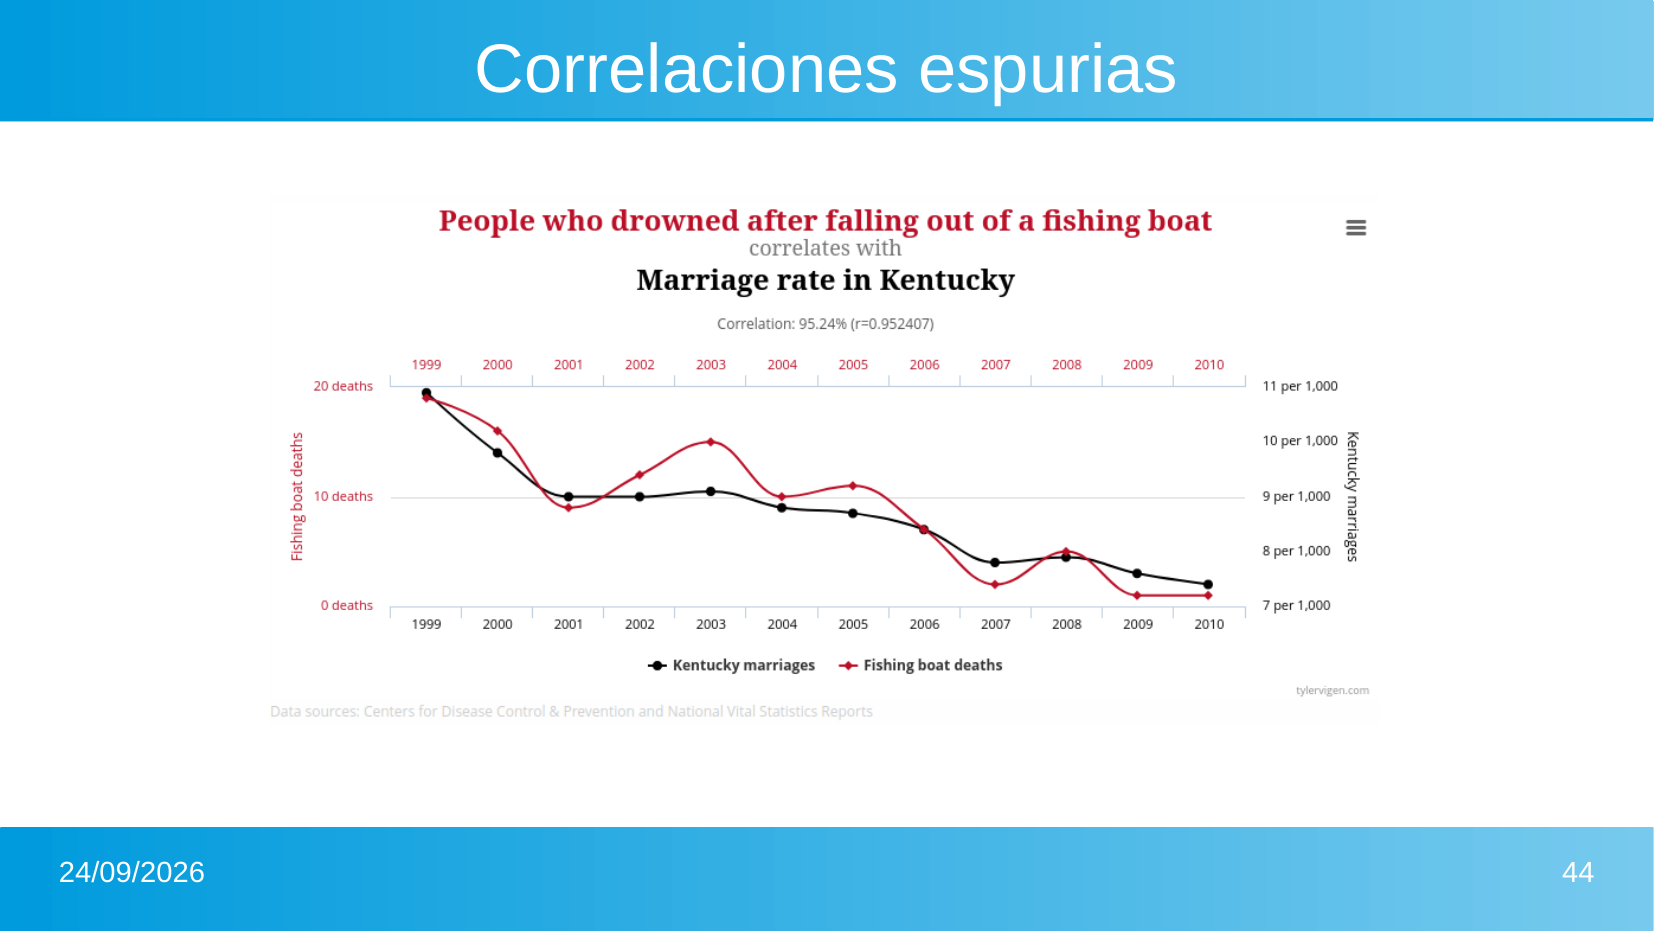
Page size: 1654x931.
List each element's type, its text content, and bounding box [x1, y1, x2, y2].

title Correlaciones espurias [59, 29, 1595, 108]
picture [269, 194, 1380, 725]
